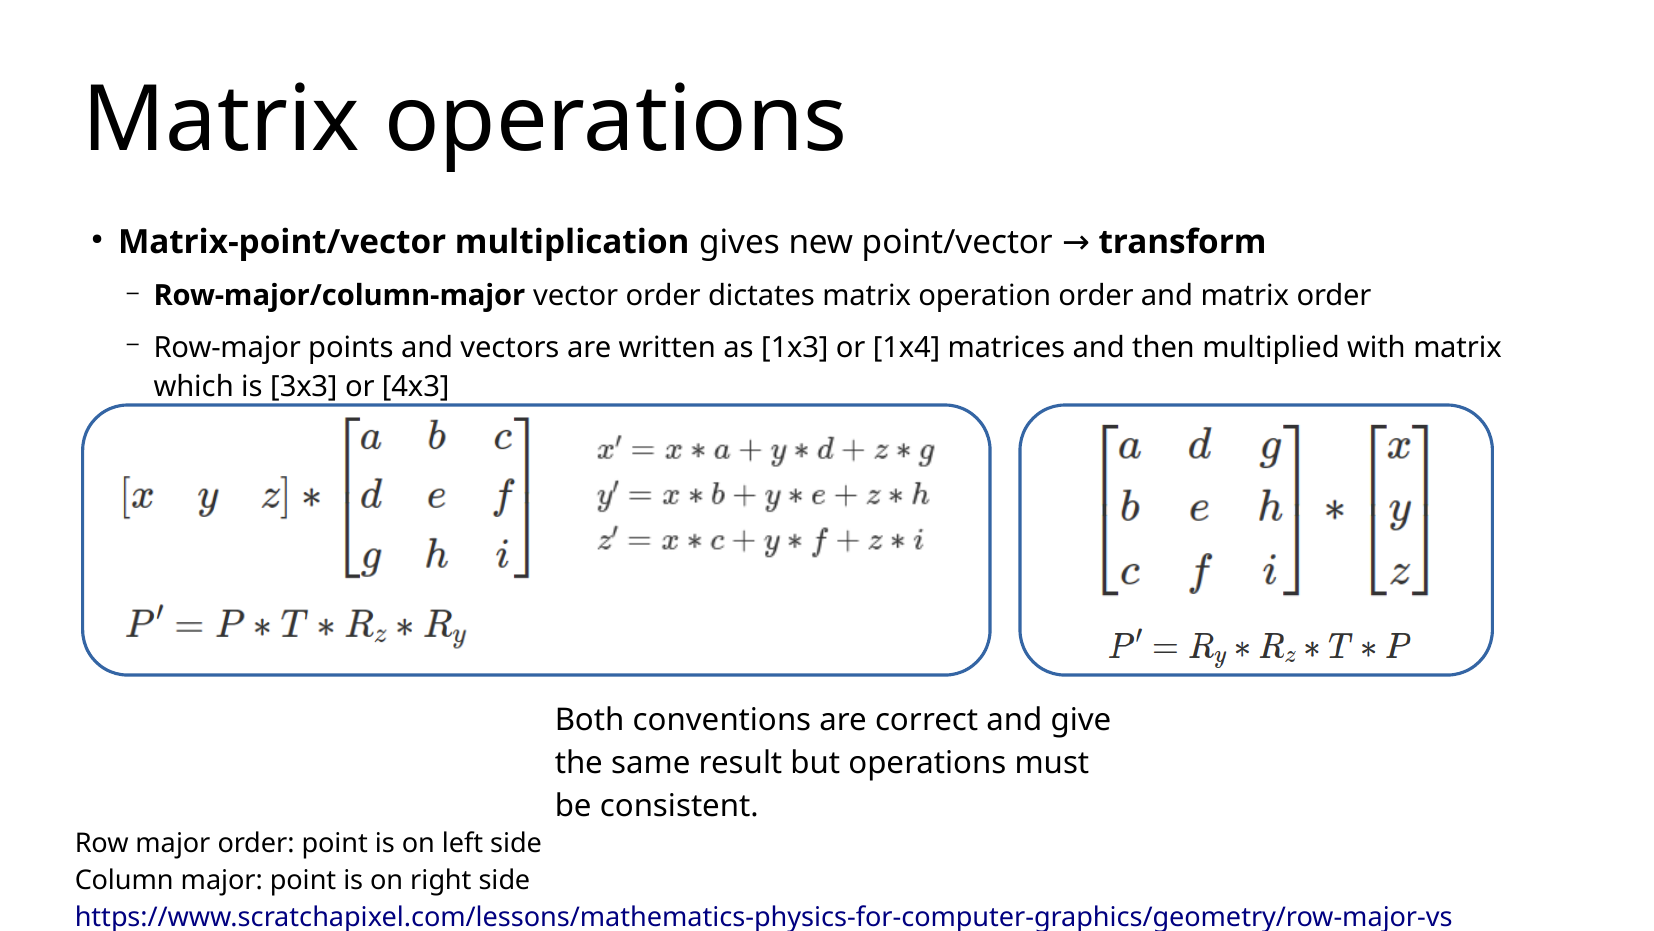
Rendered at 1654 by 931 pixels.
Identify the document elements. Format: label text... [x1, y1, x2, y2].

list Matrix-point/vector multiplication gives new point/vector → transform Row-major/column-major vector order dictates matrix operation order and matrix order Row-major points and vectors are written as [1x3] or [1x4] matrices and then multiplied with matrix which is [3x3] or [4x3] [82, 217, 1571, 406]
text_box Row major order: point is on left side Column major: point is on right side https://www.scratchapixel.com/lessons/mathematics-physics-for-computer-graphics/geometry/row-major-vs-column-major-vector.html [60, 816, 1471, 931]
text_box Both conventions are correct and give the same result but operations must be consistent. [540, 690, 1141, 822]
picture [105, 404, 541, 410]
text_box [1020, 405, 1493, 676]
text_box [82, 405, 991, 676]
title Matrix operations [82, 37, 1571, 193]
